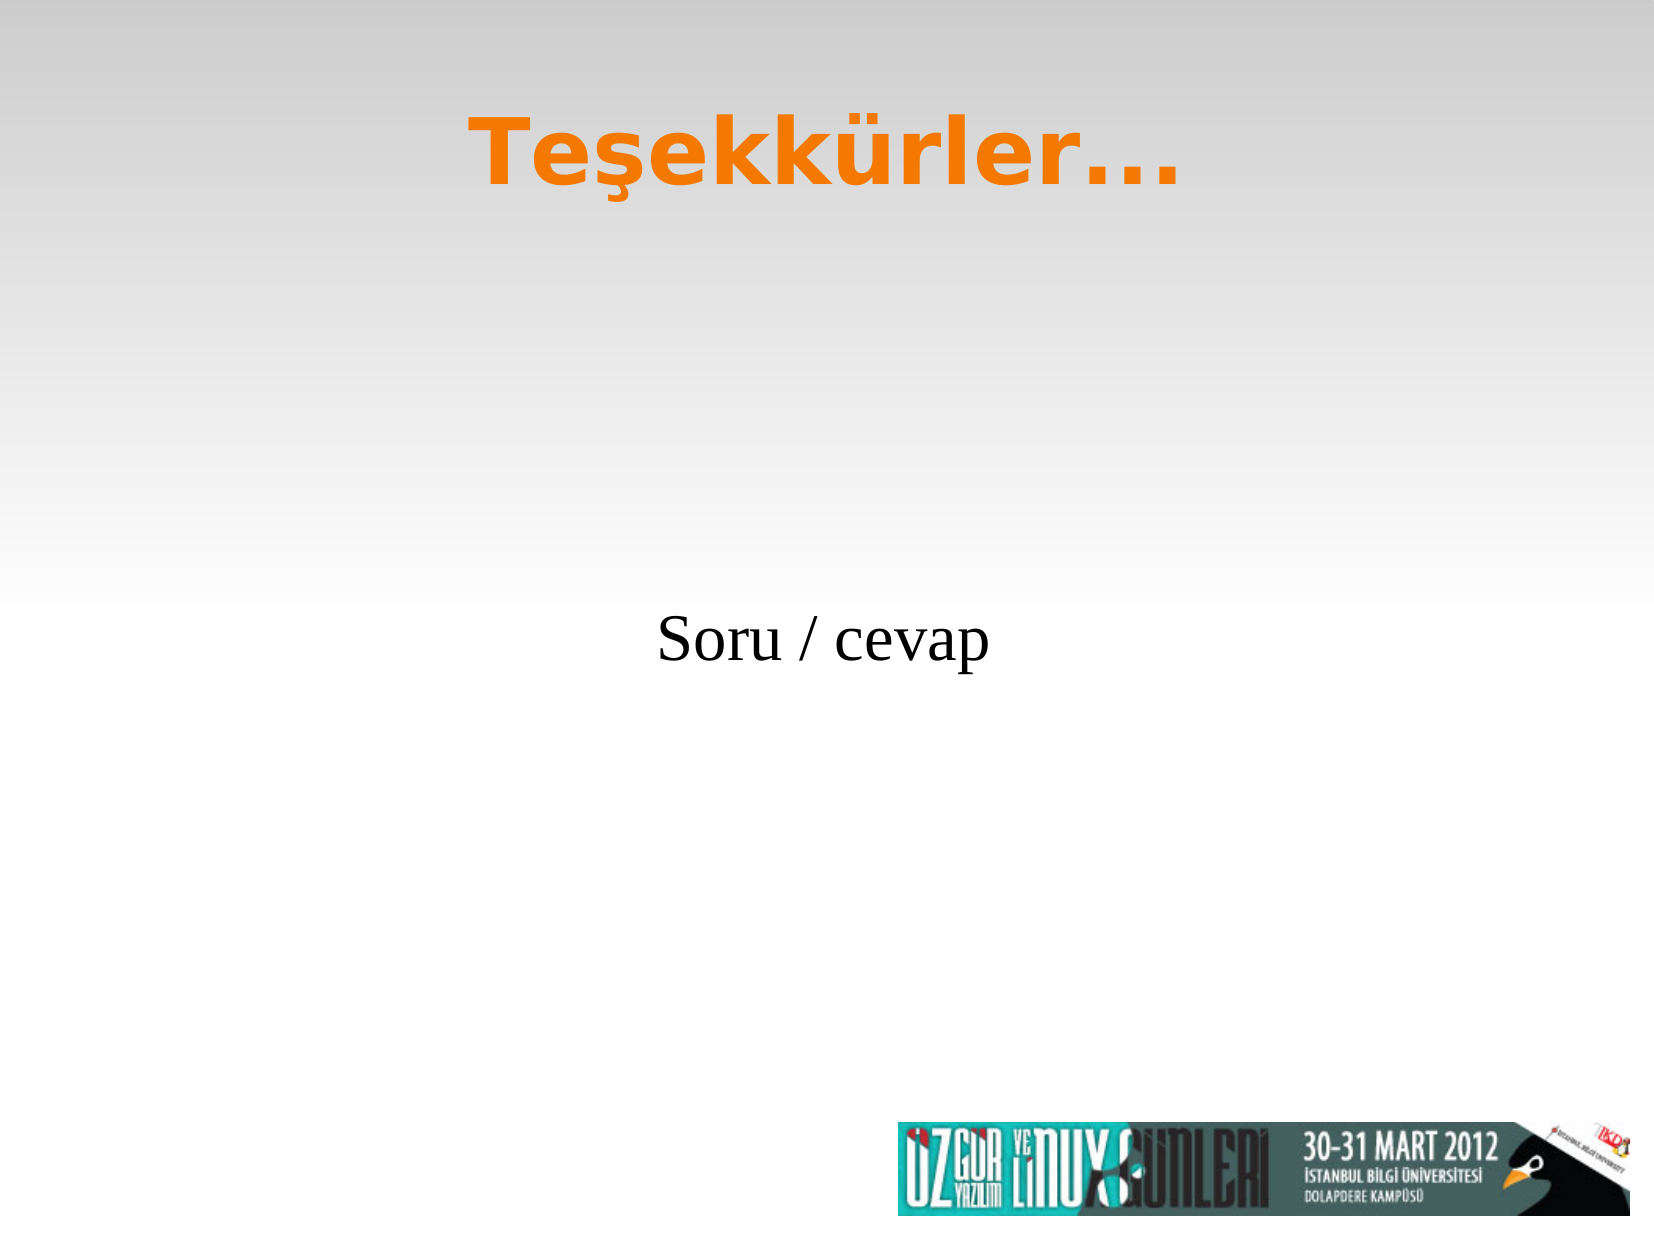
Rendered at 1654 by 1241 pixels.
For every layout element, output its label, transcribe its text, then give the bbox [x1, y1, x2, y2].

list Soru / cevap [35, 290, 1524, 1109]
title Teşekkürler... [82, 49, 1571, 257]
picture [898, 1122, 1630, 1216]
